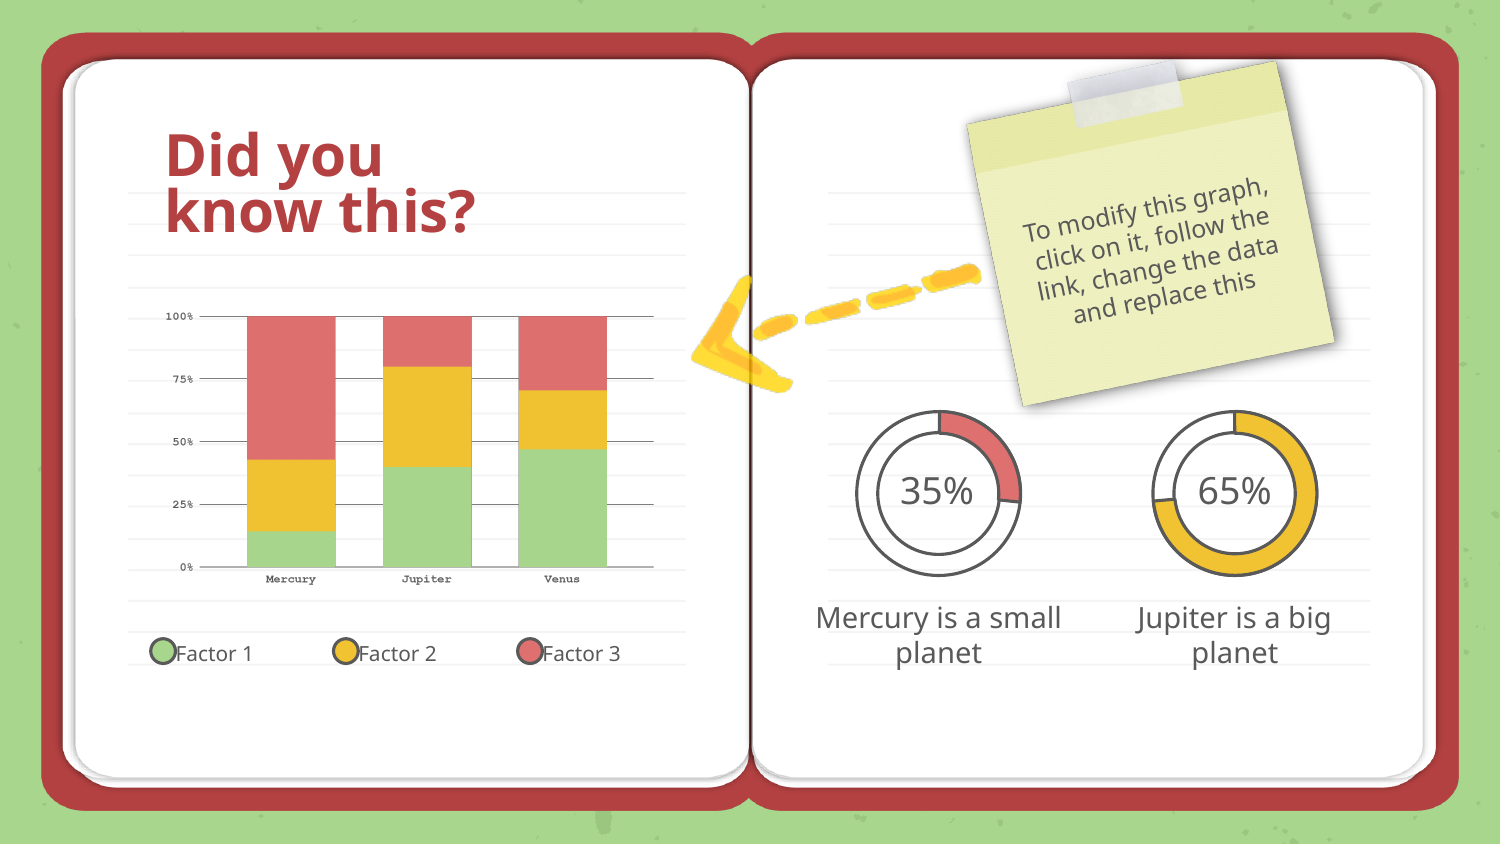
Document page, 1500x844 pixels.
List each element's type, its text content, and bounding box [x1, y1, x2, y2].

title 35% [877, 460, 997, 527]
subtitle Factor 2 [358, 625, 504, 677]
subtitle Mercury is a small planet [799, 583, 1078, 702]
title Did you know this? [164, 116, 505, 295]
text_box [333, 638, 359, 664]
title 65% [1175, 460, 1295, 527]
text_box [517, 638, 543, 664]
subtitle Jupiter is a big planet [1096, 583, 1374, 702]
picture [41, 0, 1459, 811]
subtitle To modify this graph, click on it, follow the link, change the data and replace this [1003, 123, 1307, 381]
text_box [1153, 411, 1317, 576]
text_box [939, 411, 1021, 503]
text_box [150, 638, 176, 664]
subtitle Factor 1 [175, 625, 321, 677]
subtitle Factor 3 [542, 625, 688, 677]
